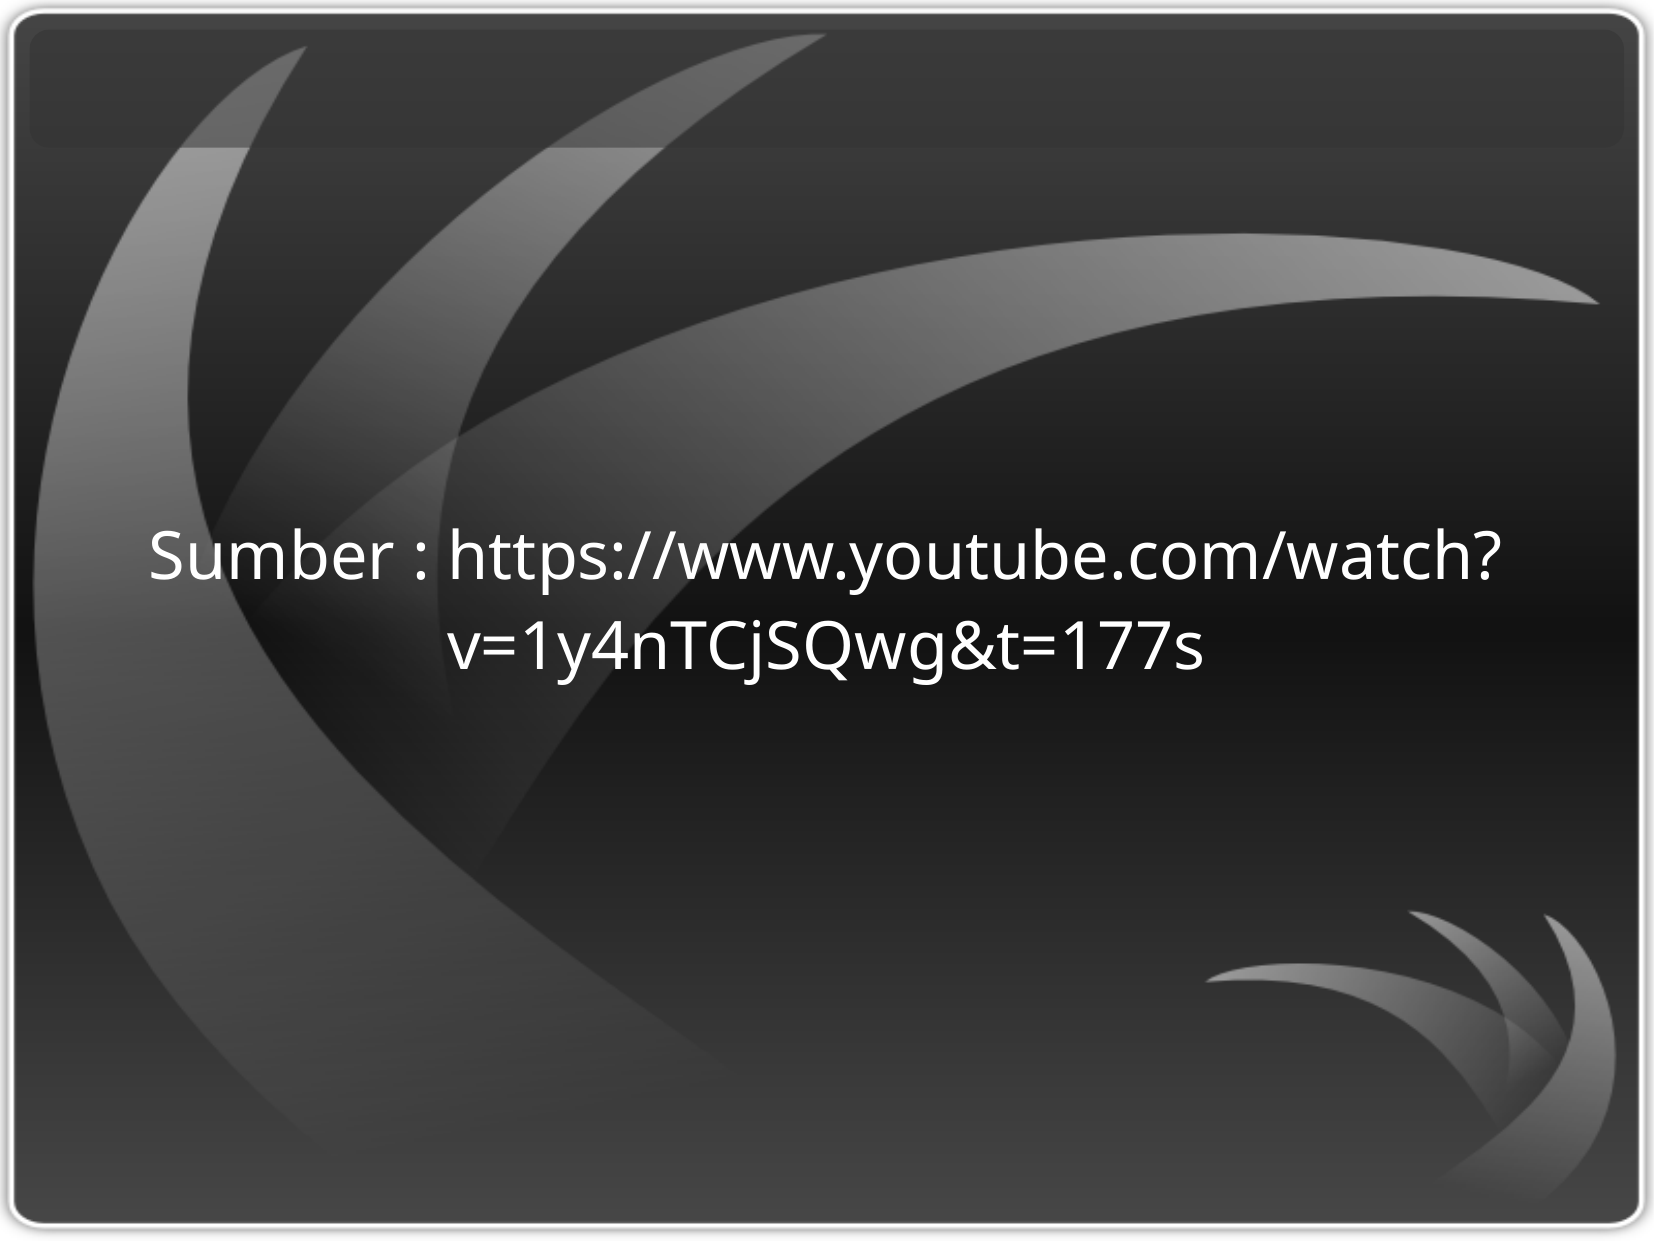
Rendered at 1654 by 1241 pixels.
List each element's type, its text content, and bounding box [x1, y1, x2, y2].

subtitle Sumber : https://www.youtube.com/watch?v=1y4nTCjSQwg&t=177s [29, 324, 1625, 873]
picture [0, 0, 1654, 1241]
